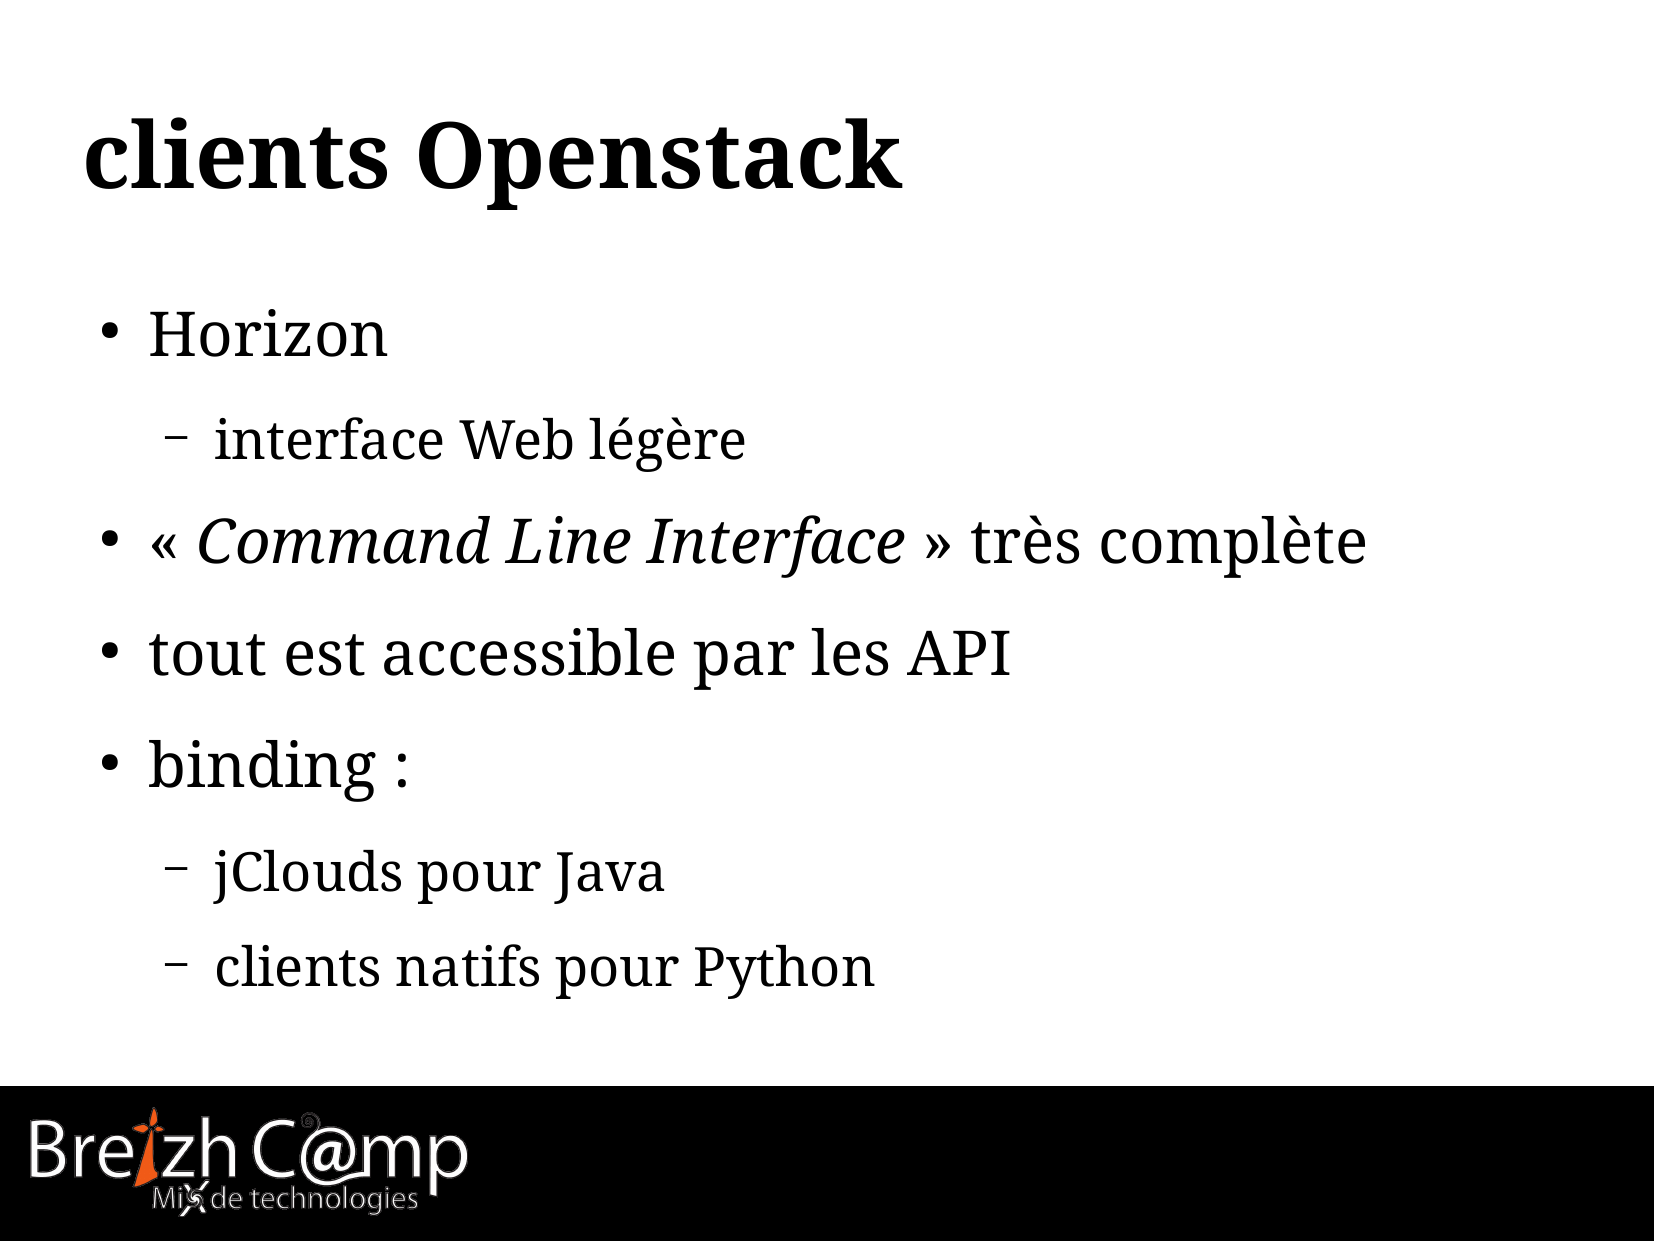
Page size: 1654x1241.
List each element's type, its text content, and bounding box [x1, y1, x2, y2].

picture [30, 1107, 468, 1217]
list Horizon interface Web légère « Command Line Interface » très complète tout est accessible par les API binding : jClouds pour Java clients natifs pour Python [82, 290, 1538, 1010]
title clients Openstack [82, 49, 1571, 257]
